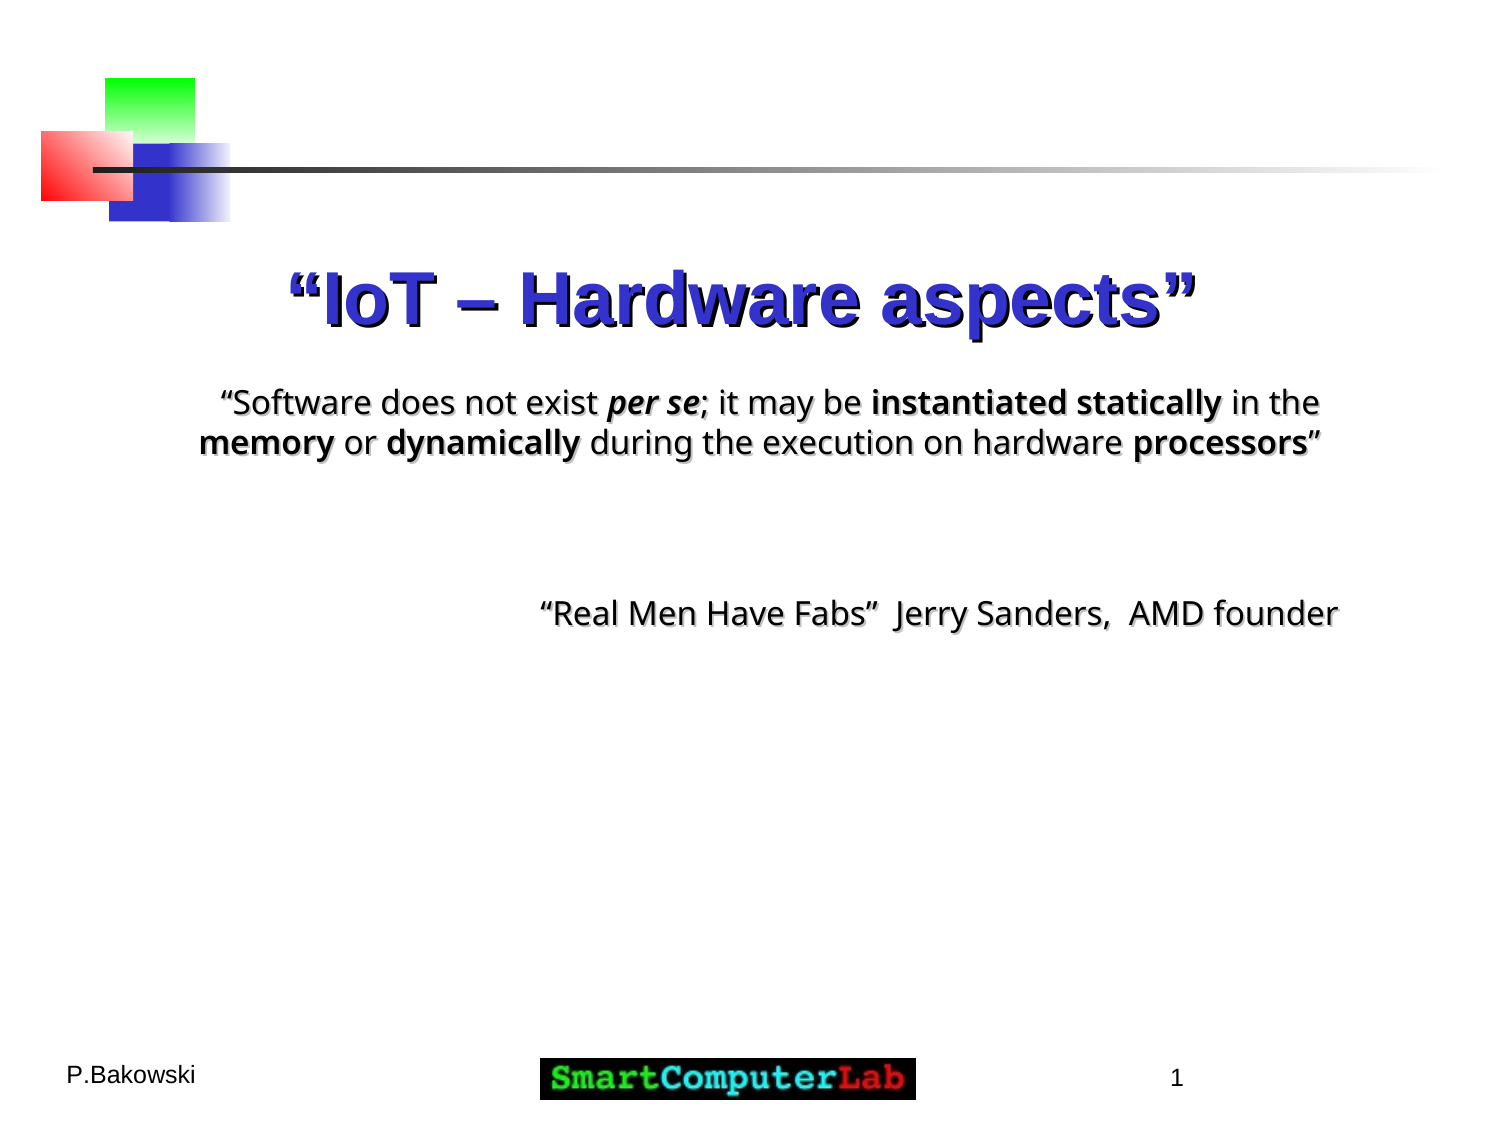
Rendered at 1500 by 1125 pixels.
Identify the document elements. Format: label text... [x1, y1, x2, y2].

text_box “Real Men Have Fabs” Jerry Sanders, AMD founder [169, 584, 1355, 641]
title “IoT – Hardware aspects” [43, 239, 1441, 348]
text_box “Software does not exist per se; it may be instantiated statically in the memory or dynamically during the execution on hardware processors” [150, 373, 1336, 469]
picture [540, 1058, 916, 1100]
